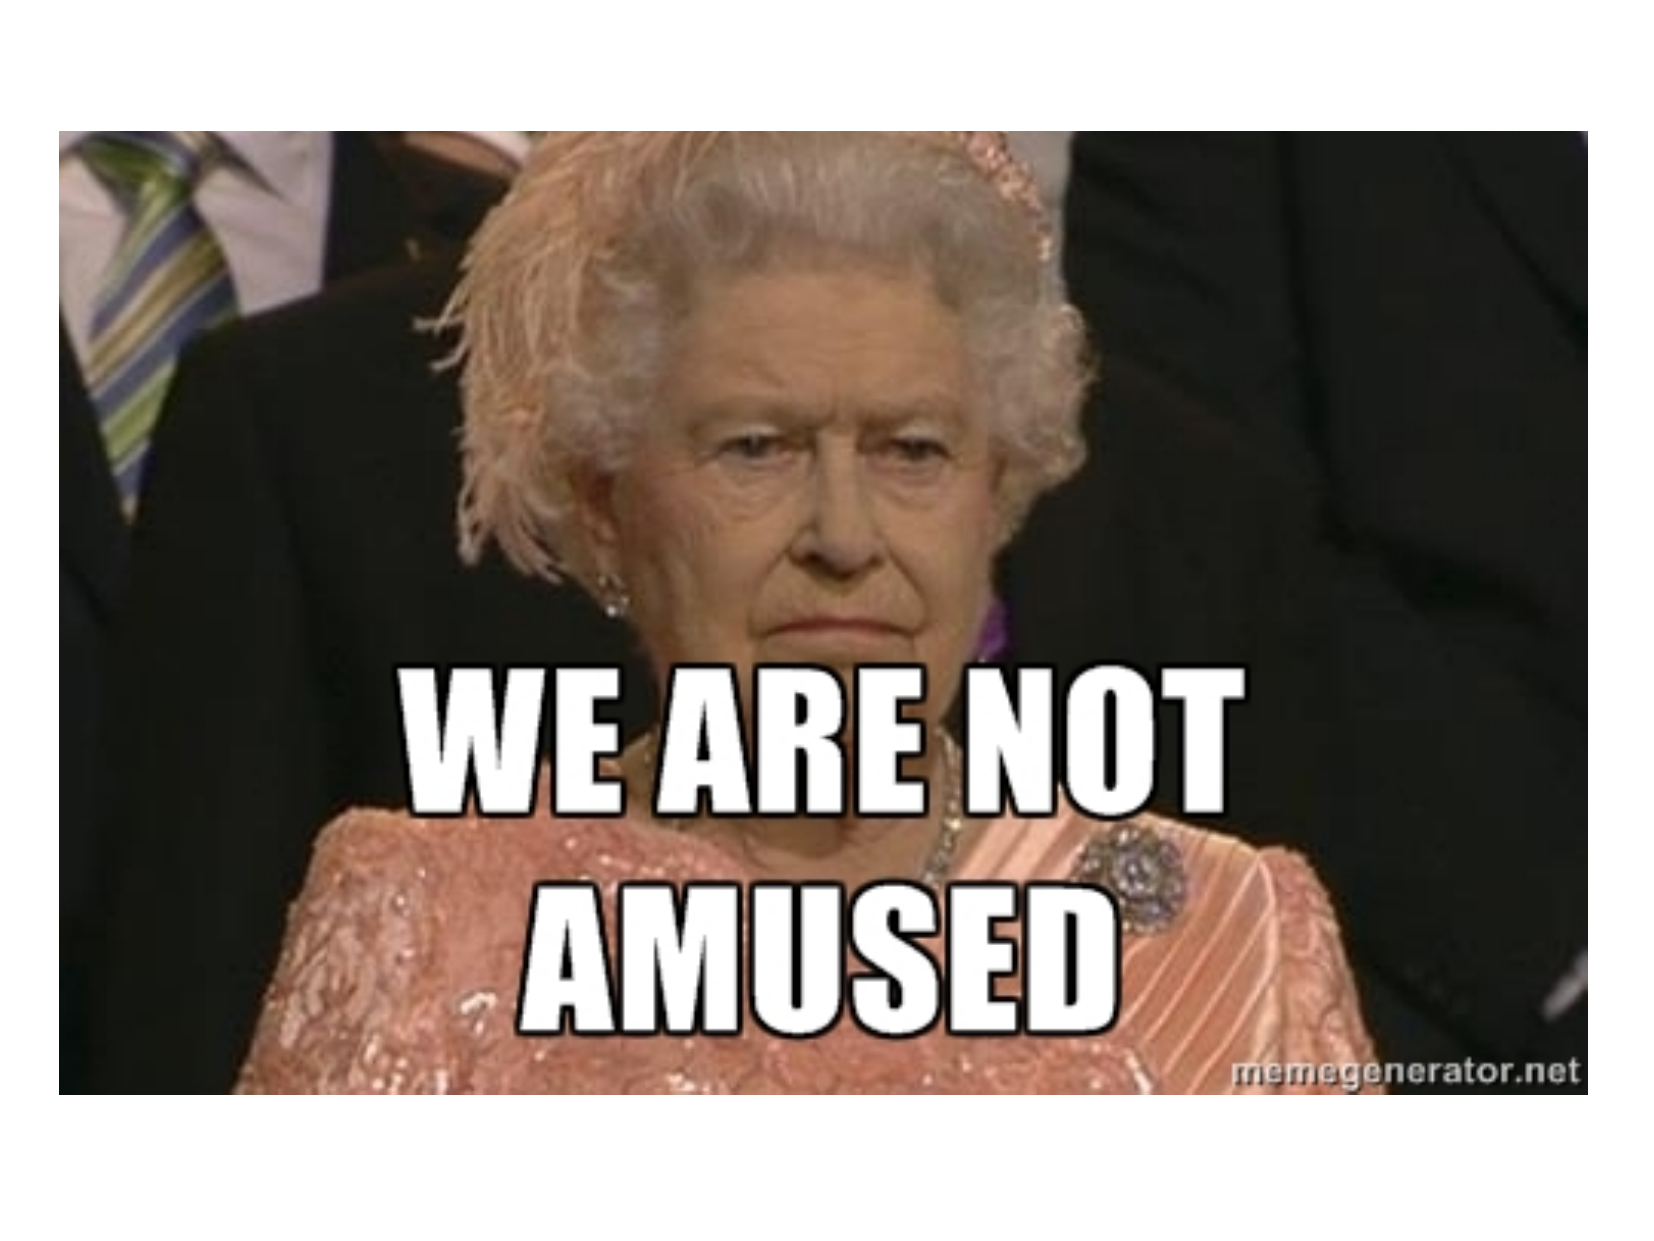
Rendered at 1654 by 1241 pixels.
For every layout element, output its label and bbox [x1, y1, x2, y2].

picture [59, 131, 1588, 1095]
